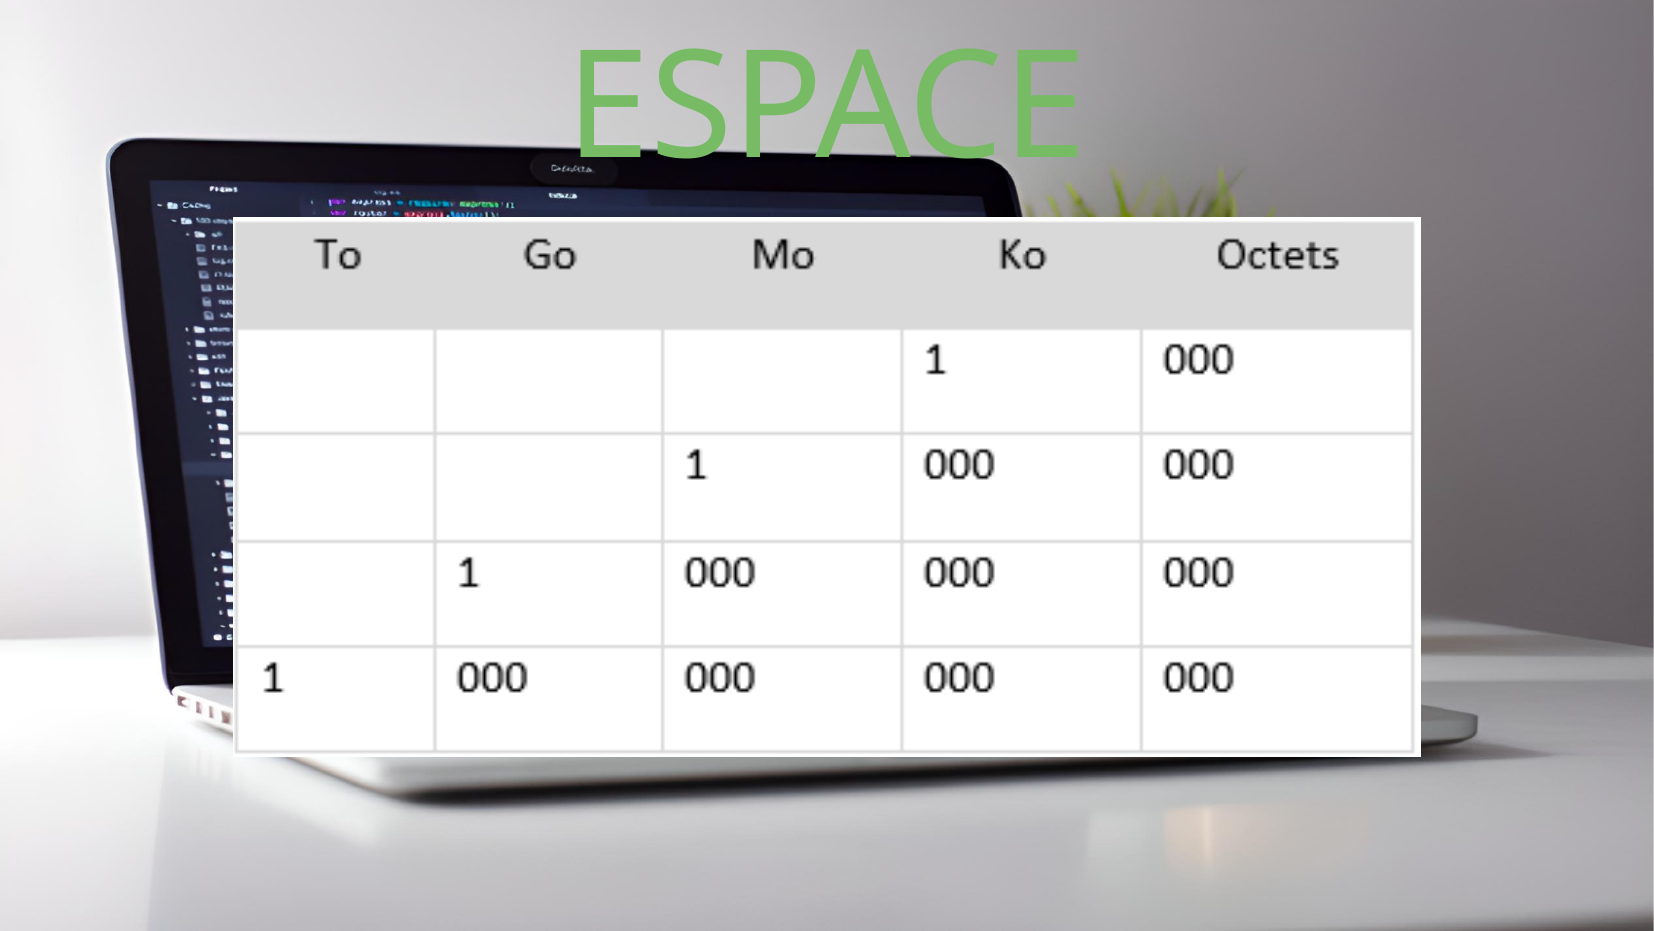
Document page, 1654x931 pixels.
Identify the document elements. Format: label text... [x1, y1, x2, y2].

title ESPACE [82, 21, 1571, 178]
picture [0, 0, 1654, 931]
